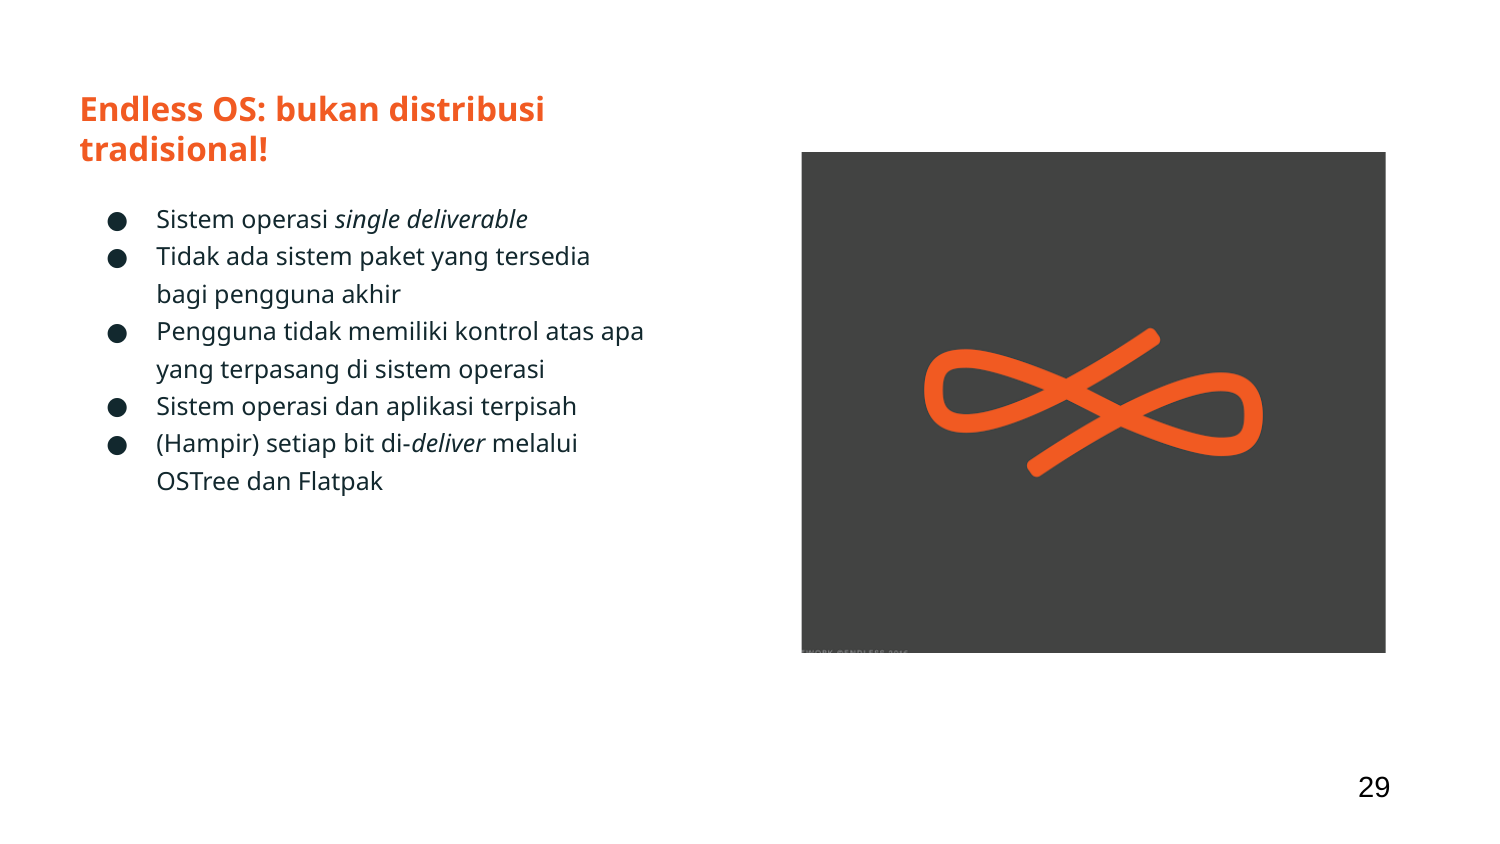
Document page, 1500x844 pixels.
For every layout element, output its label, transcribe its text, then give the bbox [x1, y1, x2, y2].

list Sistem operasi single deliverable Tidak ada sistem paket yang tersedia bagi pengguna akhir Pengguna tidak memiliki kontrol atas apa yang terpasang di sistem operasi Sistem operasi dan aplikasi terpisah (Hampir) setiap bit di-deliver melalui OSTree dan Flatpak [66, 181, 662, 742]
slide_number <number> [1343, 753, 1434, 818]
picture [801, 152, 1386, 653]
title Endless OS: bukan distribusi tradisional! [64, 72, 614, 167]
